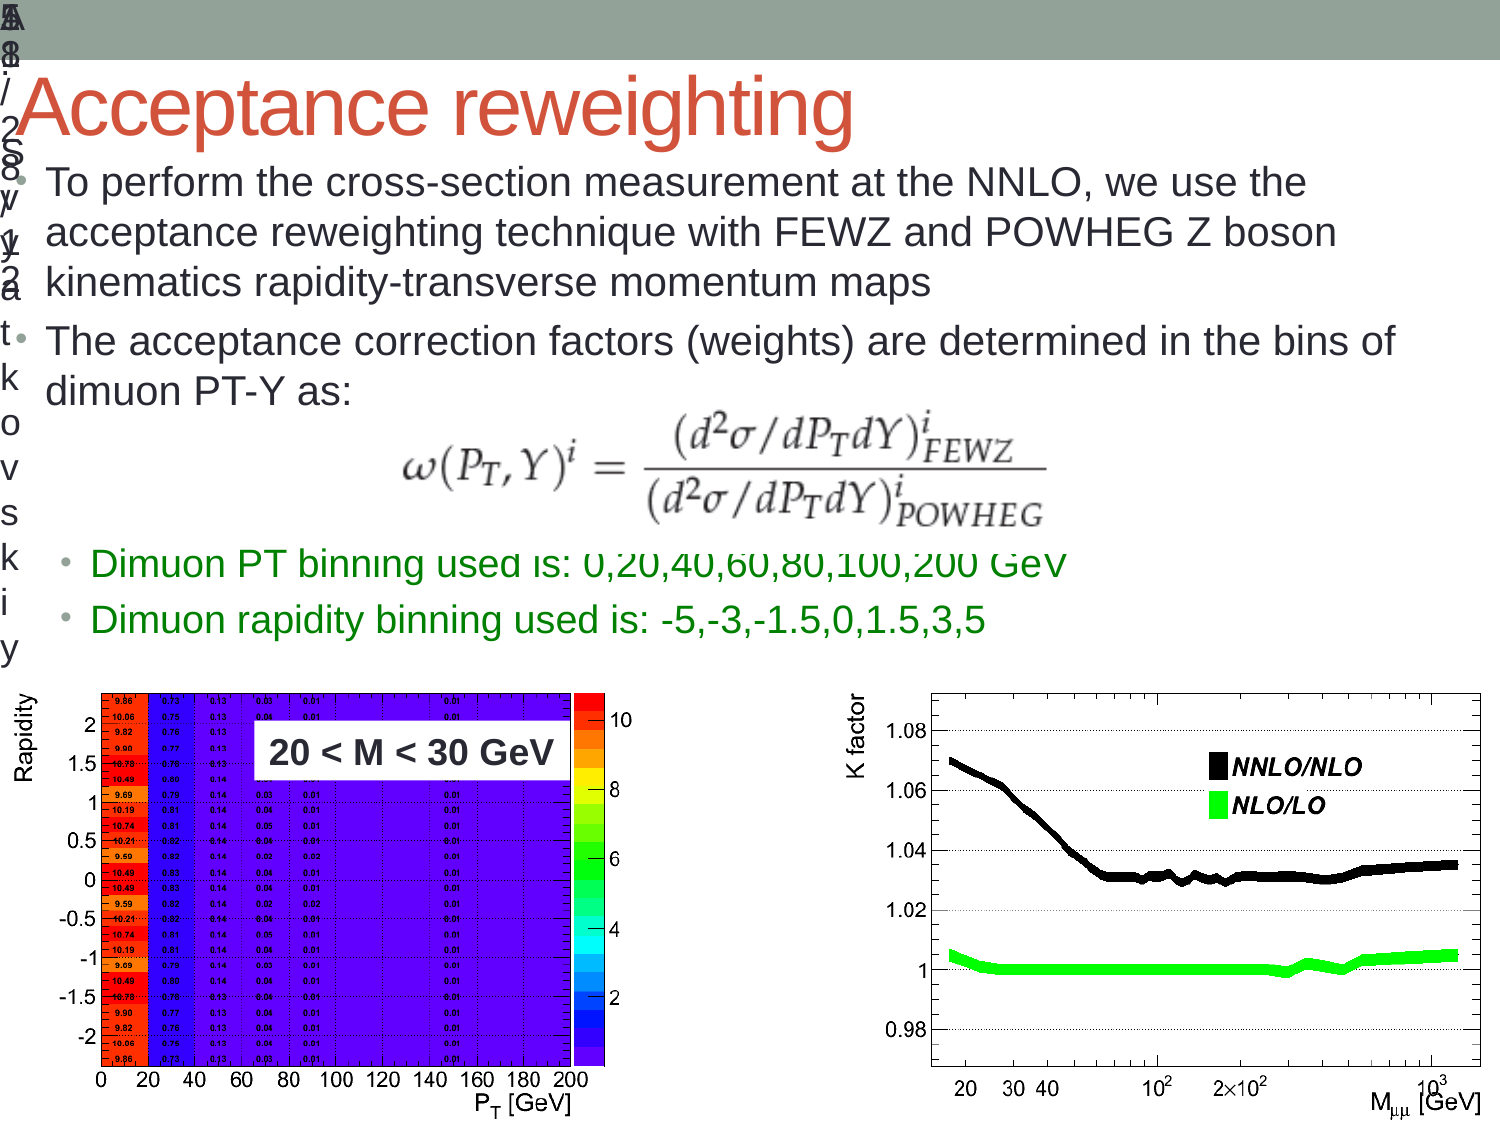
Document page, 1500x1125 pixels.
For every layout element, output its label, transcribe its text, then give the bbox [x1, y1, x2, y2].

picture [0, 670, 671, 1125]
picture [830, 670, 1500, 1125]
text_box 20 < M < 30 GeV [254, 720, 570, 781]
list To perform the cross-section measurement at the NNLO, we use the acceptance reweighting technique with FEWZ and POWHEG Z boson kinematics rapidity-transverse momentum maps The acceptance correction factors (weights) are determined in the bins of dimuon PT-Y as: Dimuon PT binning used is: 0,20,40,60,80,100,200 GeV Dimuon rapidity binning used is: -5,-3,-1.5,0,1.5,3,5 [0, 147, 1500, 1125]
title Acceptance reweighting [0, 21, 1500, 147]
picture [371, 381, 1074, 554]
